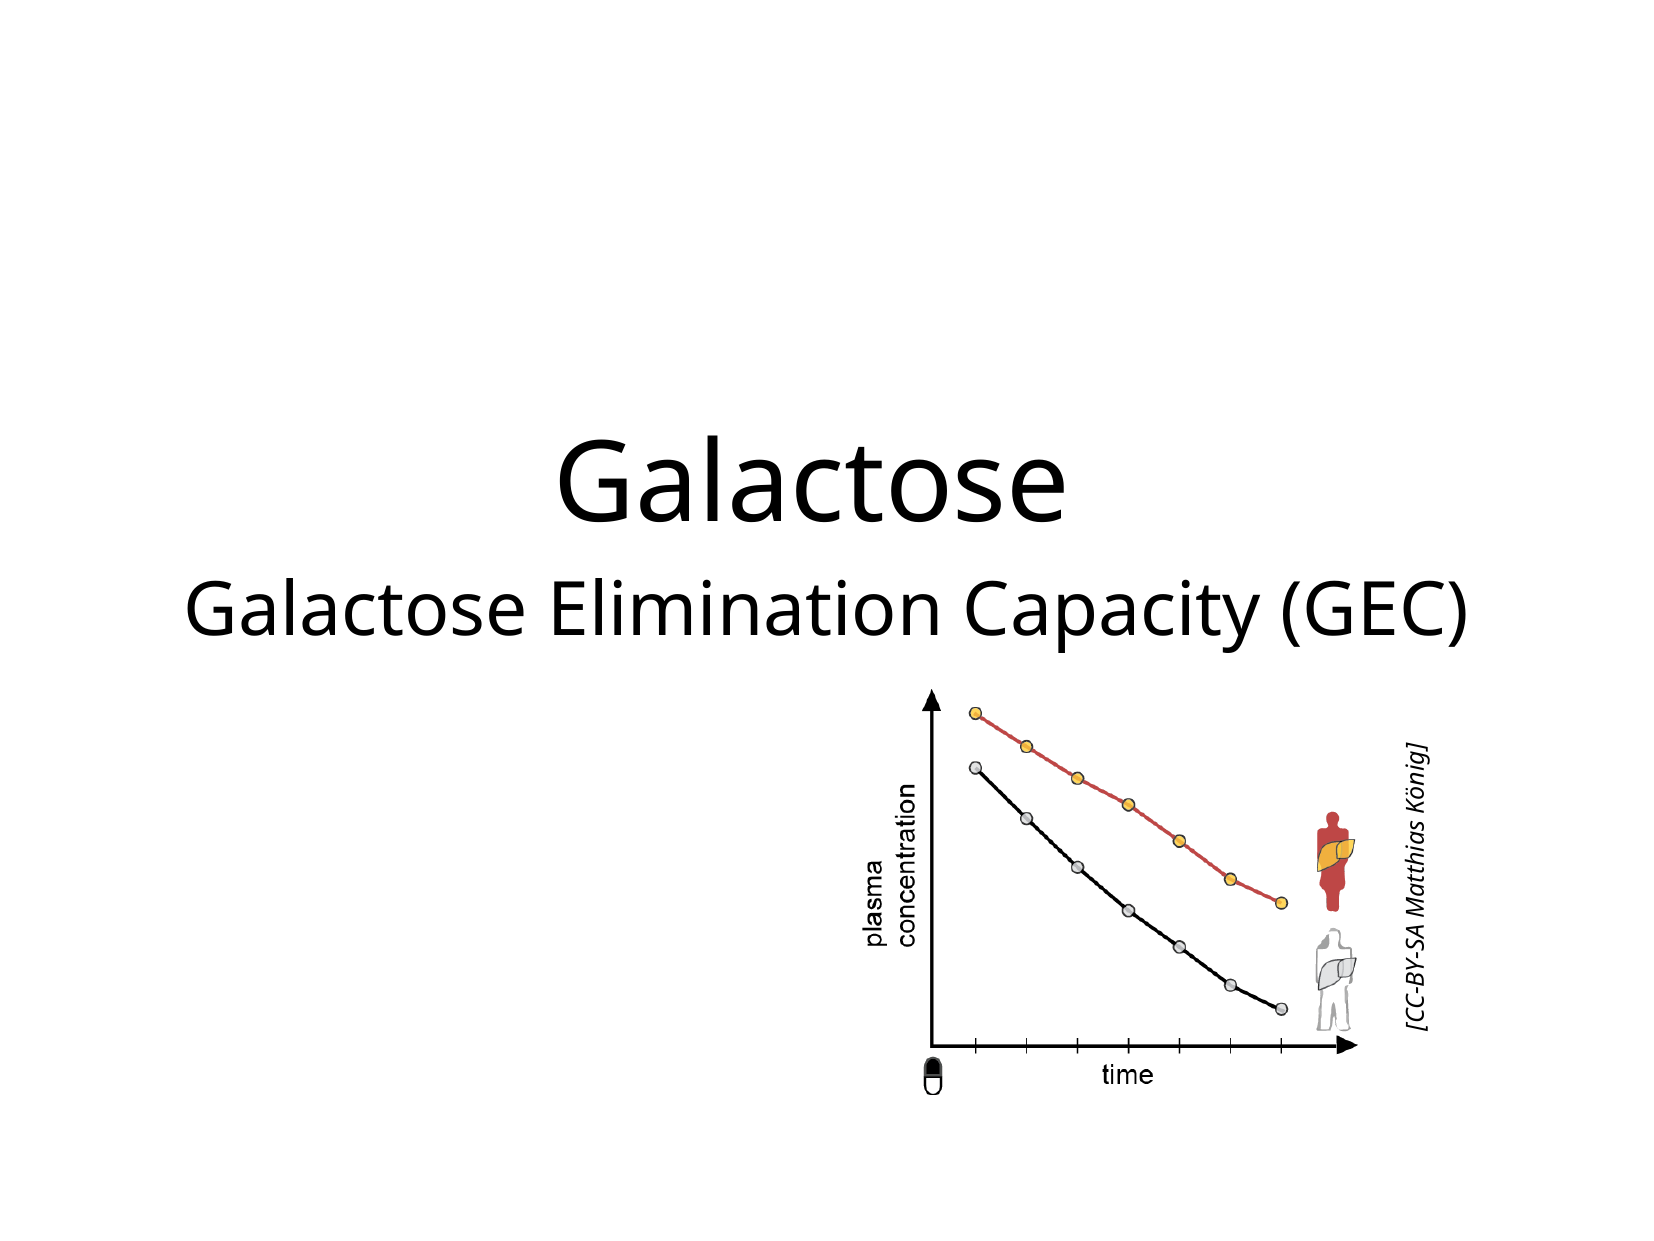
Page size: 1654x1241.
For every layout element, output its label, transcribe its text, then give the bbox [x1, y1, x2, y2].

picture [858, 689, 1358, 1096]
subtitle Galactose Galactose Elimination Capacity (GEC) [82, 49, 1571, 1010]
text_box [CC-BY-SA Matthias König] [1389, 727, 1447, 1046]
